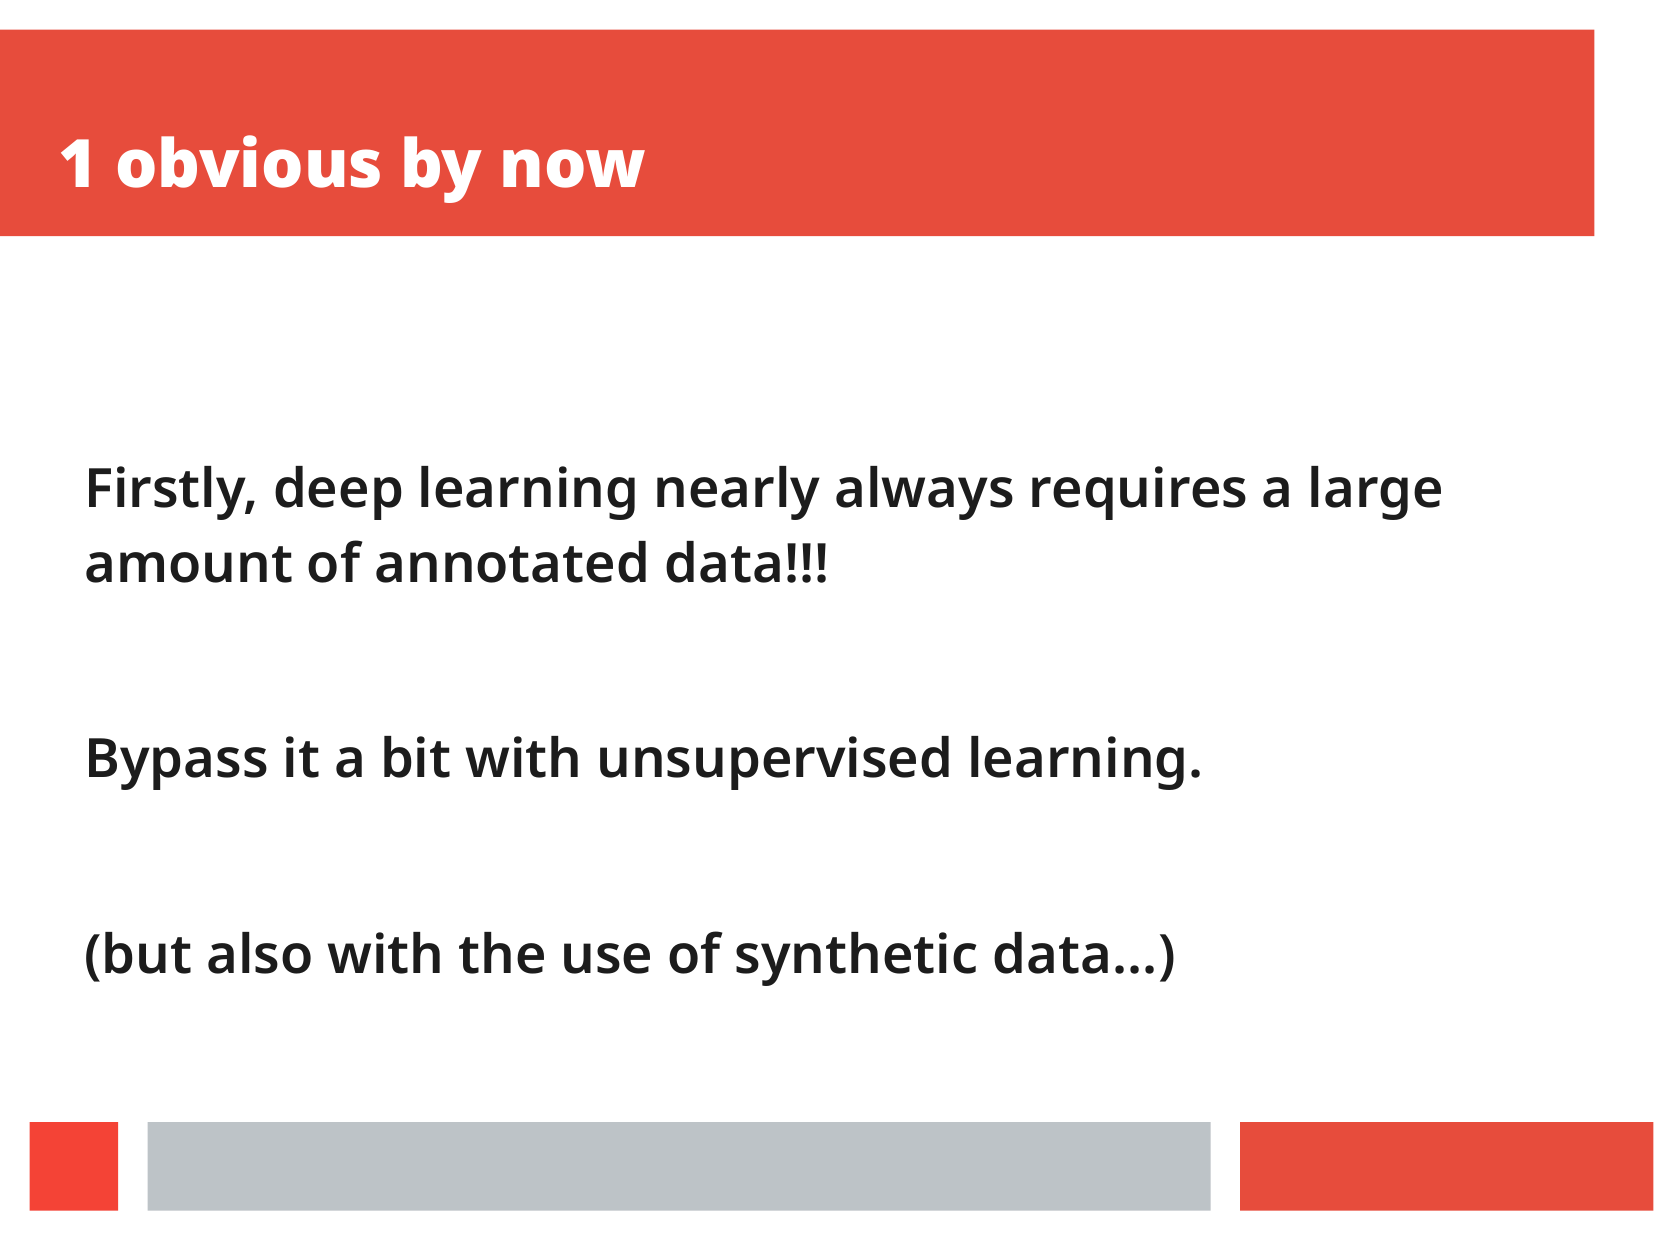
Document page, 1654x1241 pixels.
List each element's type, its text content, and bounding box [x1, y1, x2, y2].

list Firstly, deep learning nearly always requires a large amount of annotated data!!! Bypass it a bit with unsupervised learning. (but also with the use of synthetic data...) [84, 450, 1591, 1218]
title 1 obvious by now [59, 59, 1595, 207]
